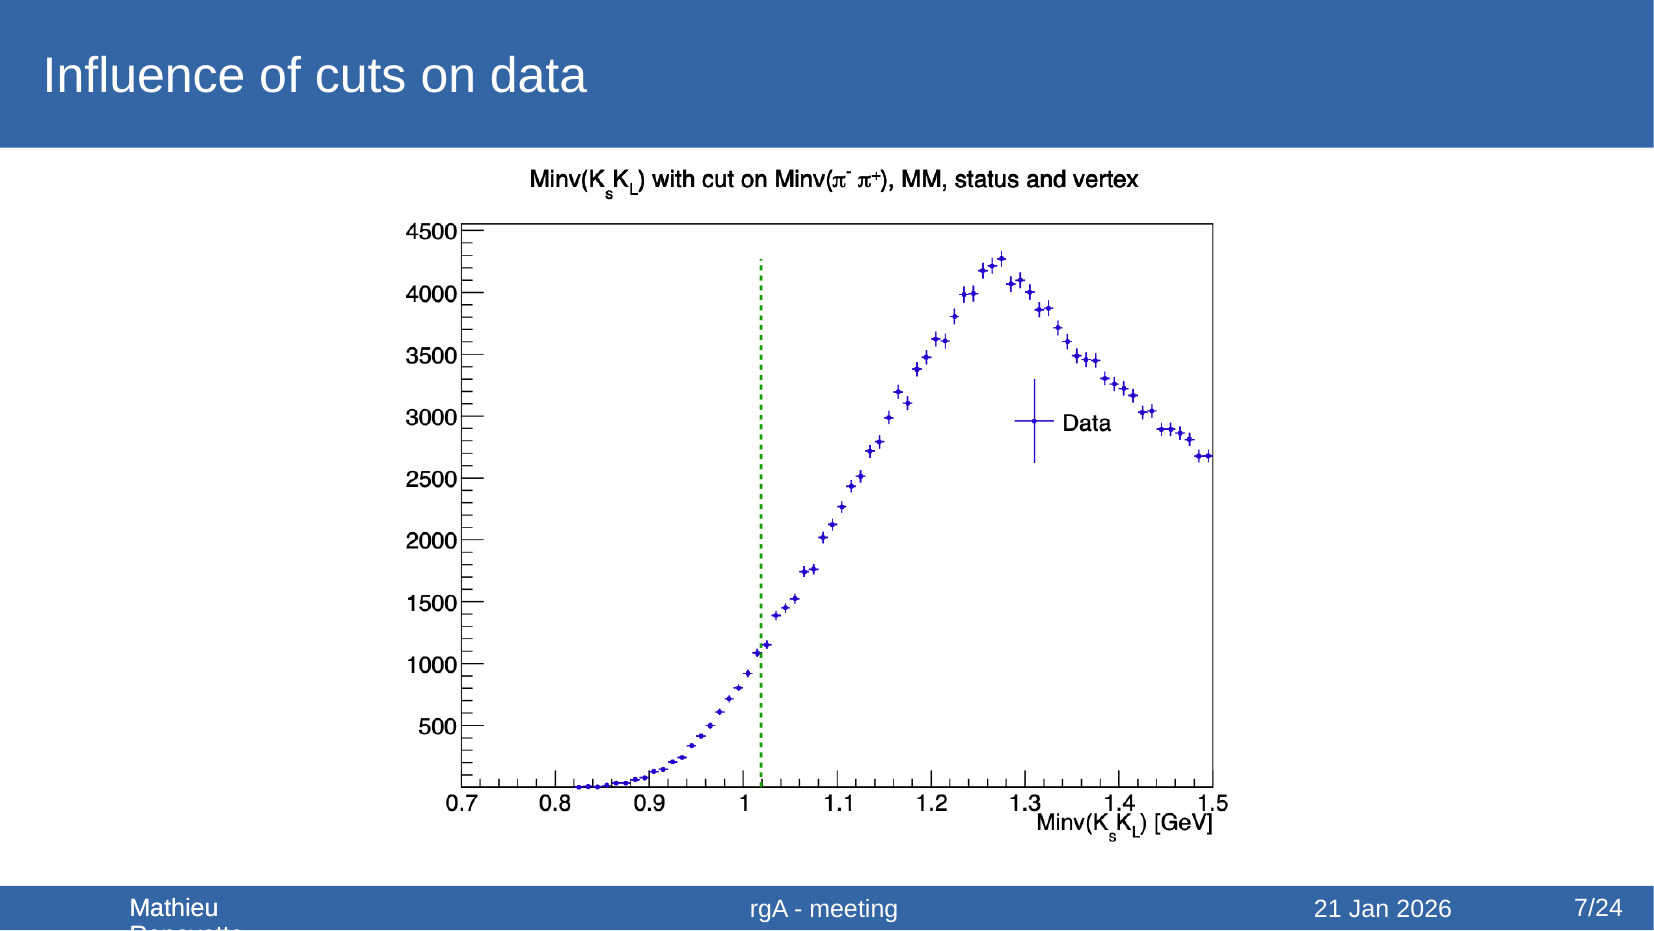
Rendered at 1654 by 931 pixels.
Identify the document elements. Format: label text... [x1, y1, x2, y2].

text_box 7/24 [1559, 885, 1654, 930]
text_box [0, 885, 131, 931]
text_box [226, 885, 1654, 931]
text_box 21 Jan 2026 [1299, 887, 1536, 931]
text_box Influence of cuts on data [27, 40, 886, 114]
text_box rgA - meeting [734, 887, 953, 931]
text_box [0, 0, 1654, 148]
text_box Mathieu Ronayette [114, 885, 355, 929]
picture [397, 161, 1256, 850]
